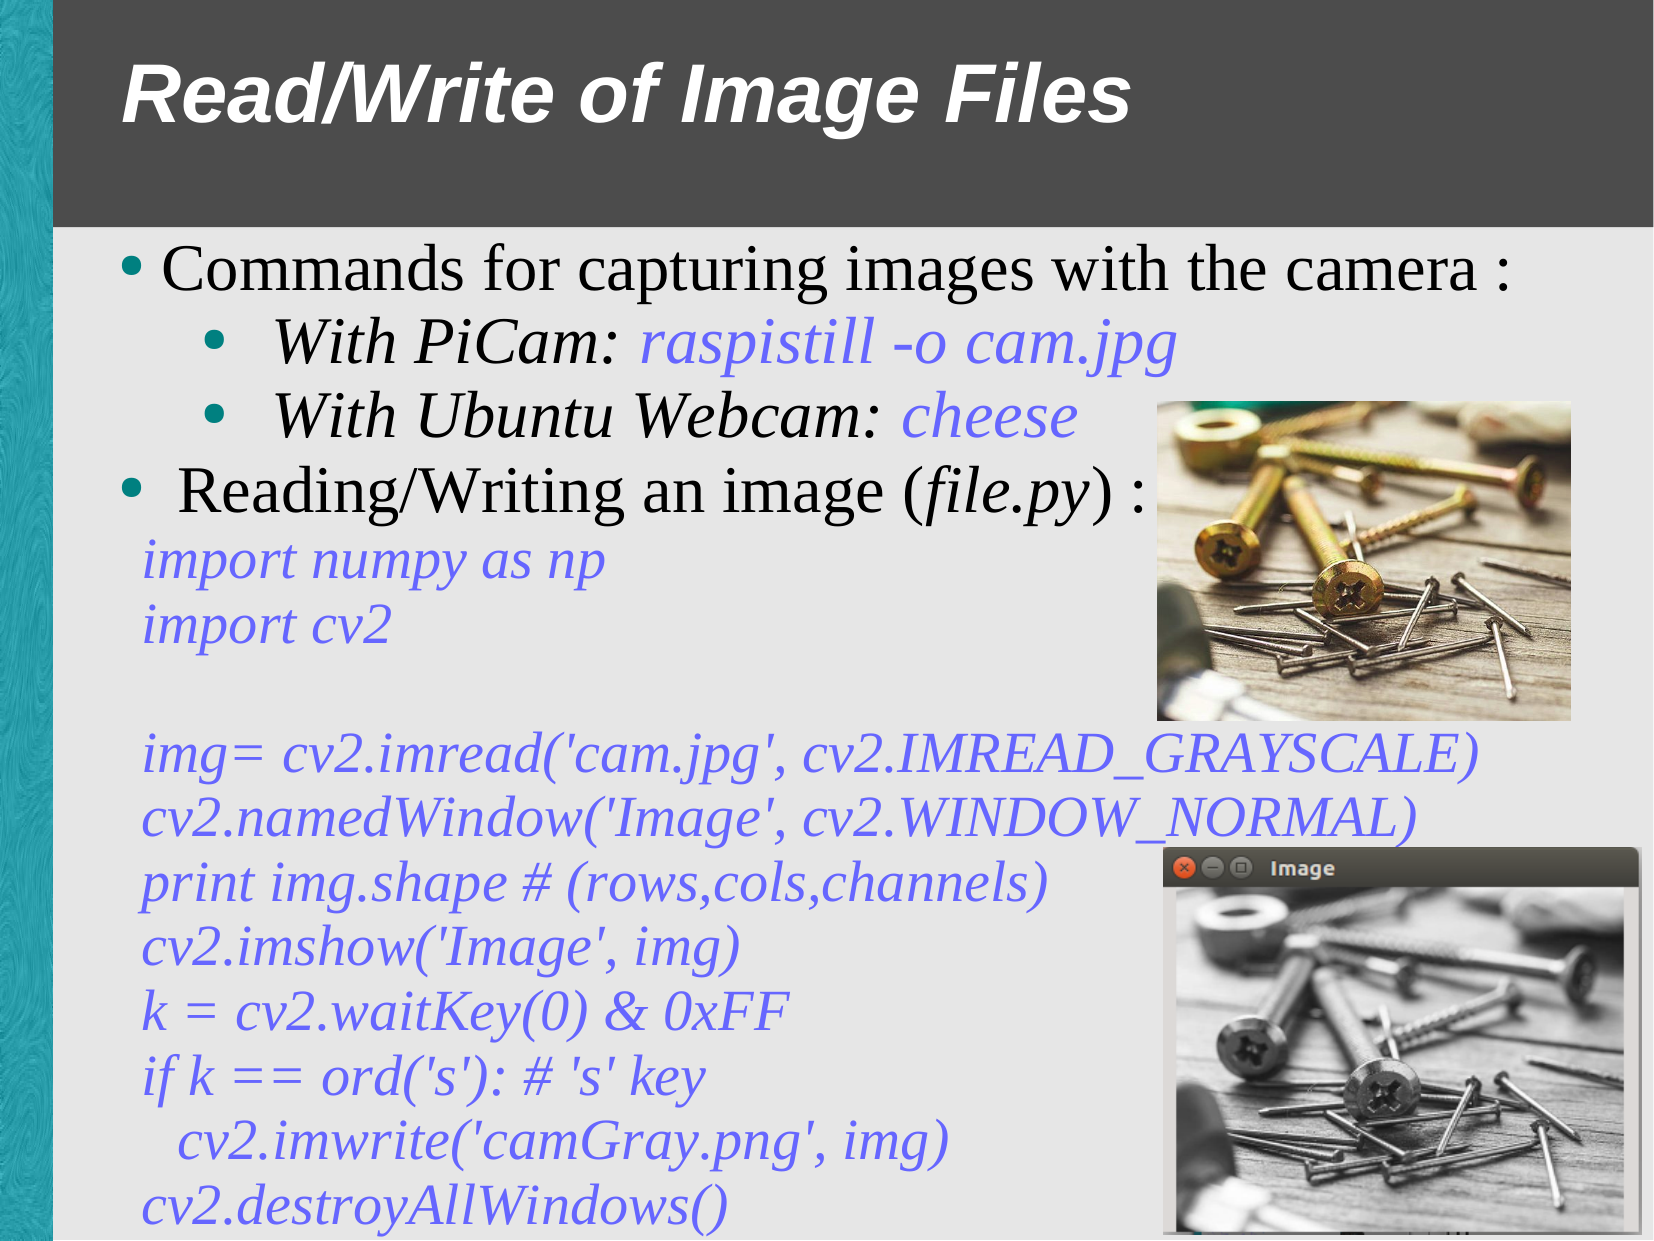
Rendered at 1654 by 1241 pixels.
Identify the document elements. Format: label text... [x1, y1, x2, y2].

picture [1157, 401, 1571, 721]
picture [0, 0, 53, 1241]
title Read/Write of Image Files [121, 46, 1565, 141]
list Commands for capturing images with the camera : With PiCam: raspistill -o cam.jpg With Ubuntu Webcam: cheese Reading/Writing an image (file.py) : import numpy as np import cv2 img= cv2.imread('cam.jpg', cv2.IMREAD_GRAYSCALE) cv2.namedWindow('Image', cv2.WINDOW_NORMAL) print img.shape # (rows,cols,channels) cv2.imshow('Image', img) k = cv2.waitKey(0) & 0xFF if k == ord('s'): # 's' key cv2.imwrite('camGray.png', img) cv2.destroyAllWindows() [118, 230, 1630, 1237]
picture [1163, 847, 1642, 1235]
